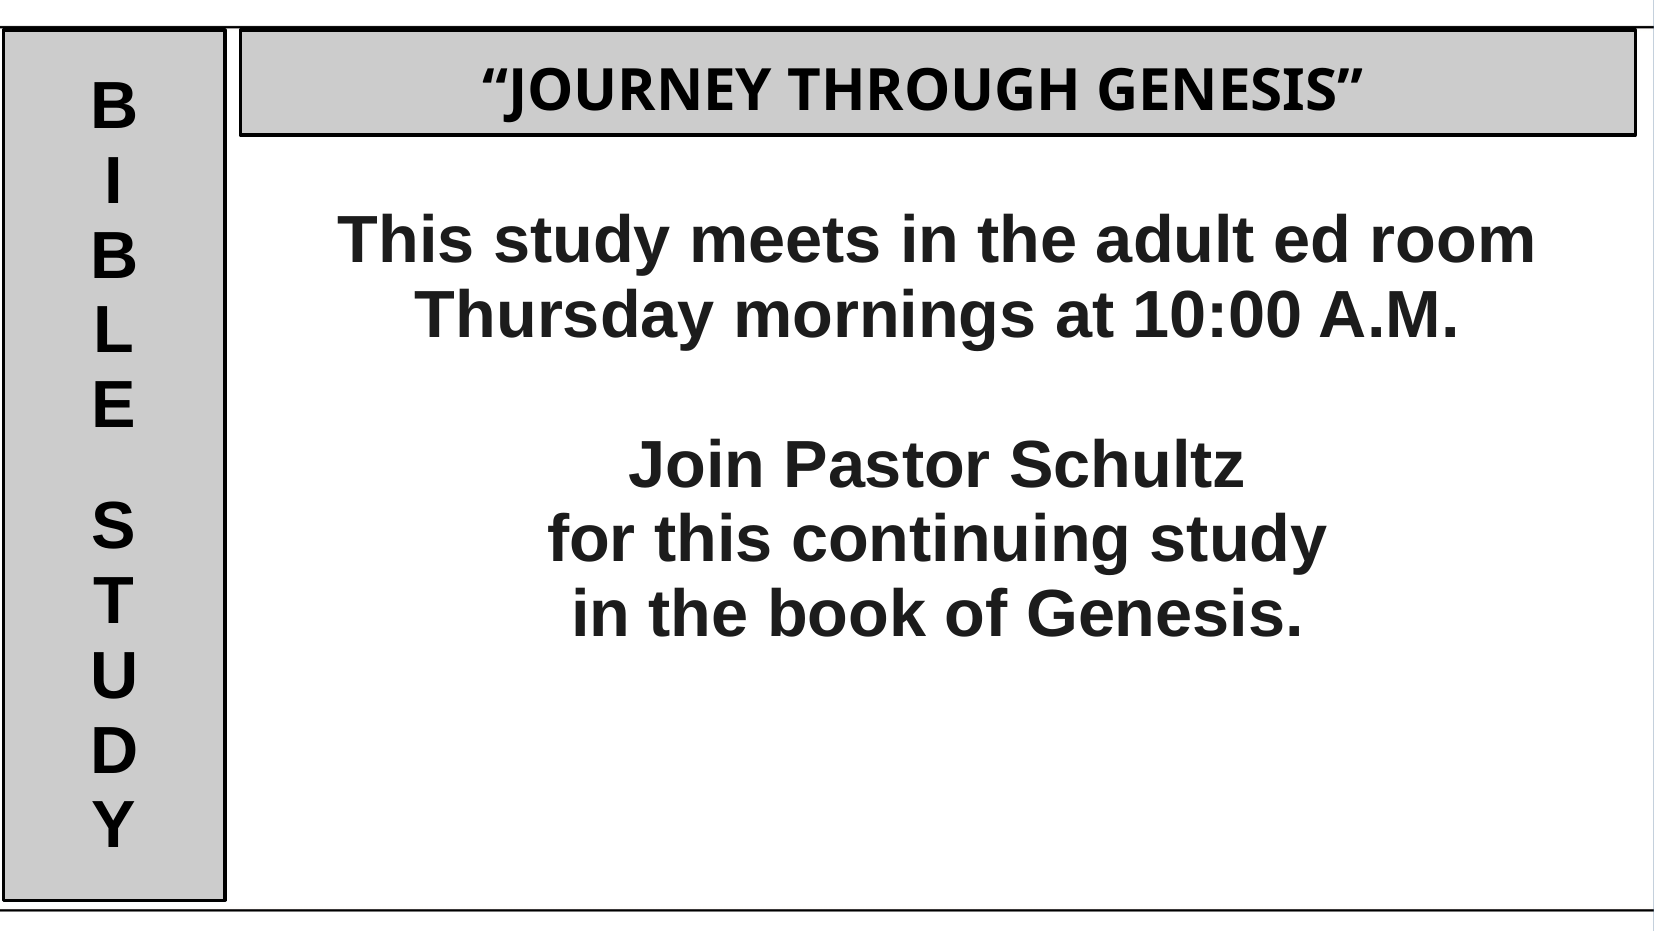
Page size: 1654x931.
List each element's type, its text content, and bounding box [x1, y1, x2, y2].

text_box “JOURNEY THROUGH GENESIS” [255, 40, 1591, 134]
text_box This study meets in the adult ed room Thursday mornings at 10:00 A.M. Join Pastor Schultz for this continuing study in the book of Genesis. [300, 195, 1576, 659]
text_box B I B L E S T U D Y [3, 30, 226, 901]
picture [0, 0, 1654, 931]
text_box [240, 30, 1636, 136]
